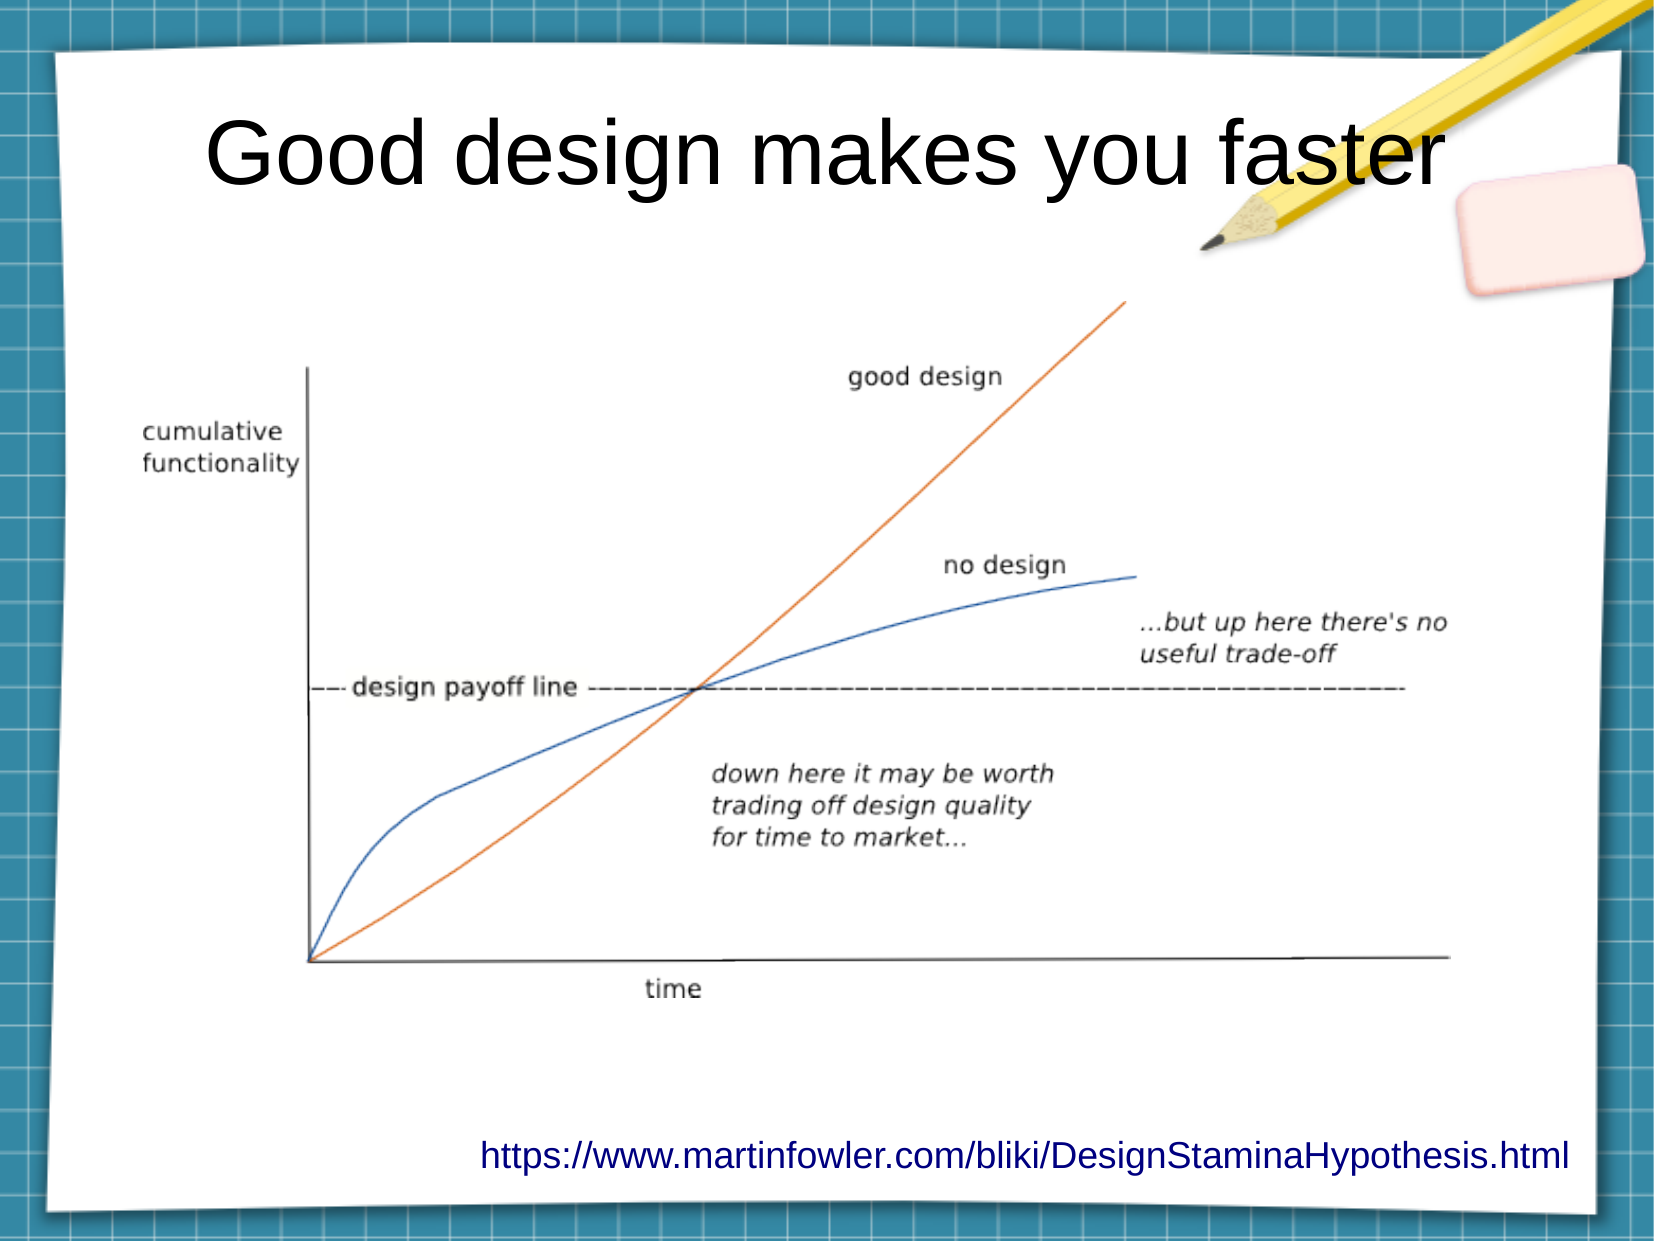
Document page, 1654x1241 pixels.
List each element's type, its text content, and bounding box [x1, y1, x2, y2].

picture [0, 0, 1654, 1241]
title Good design makes you faster [82, 49, 1571, 257]
text_box https://www.martinfowler.com/bliki/DesignStaminaHypothesis.html [465, 1127, 1586, 1185]
